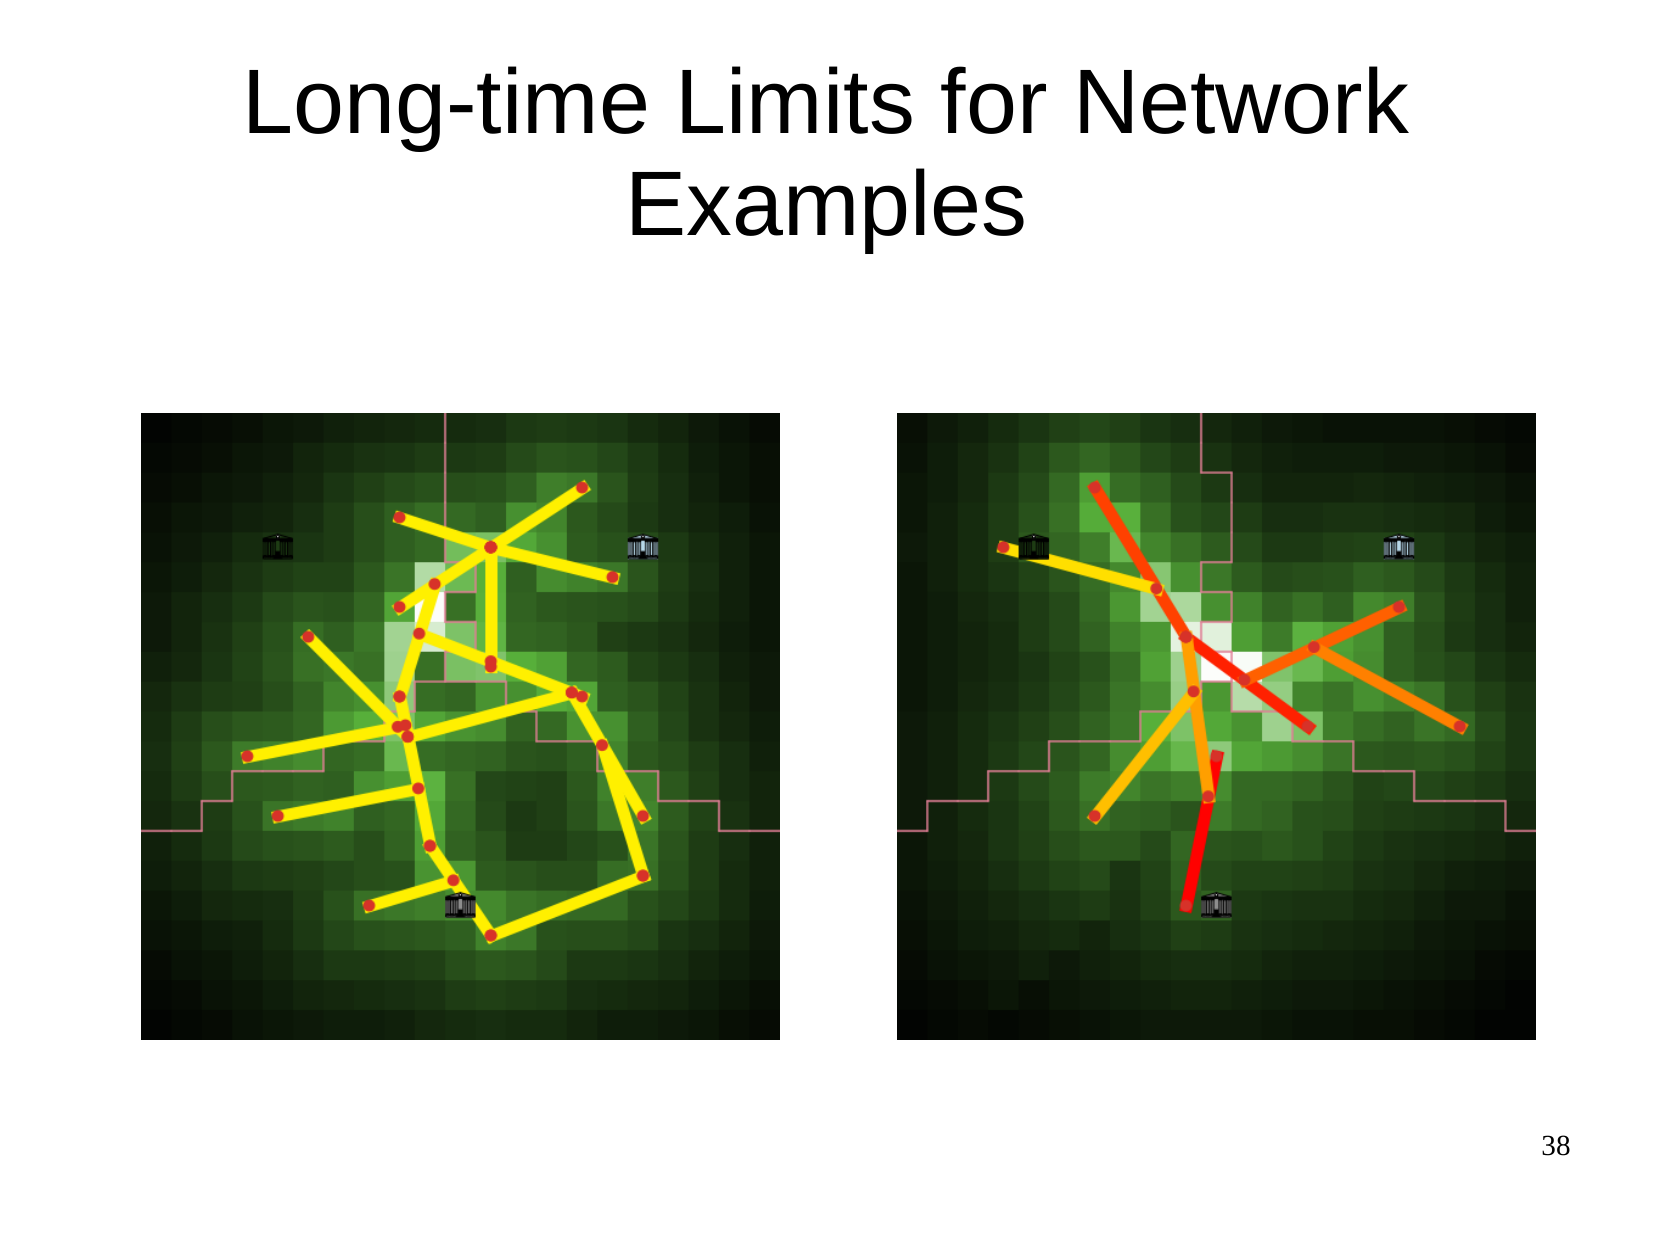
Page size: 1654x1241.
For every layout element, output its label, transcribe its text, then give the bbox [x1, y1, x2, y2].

picture [141, 413, 780, 1040]
title Long-time Limits for Network Examples [82, 49, 1571, 257]
picture [897, 413, 1536, 1040]
